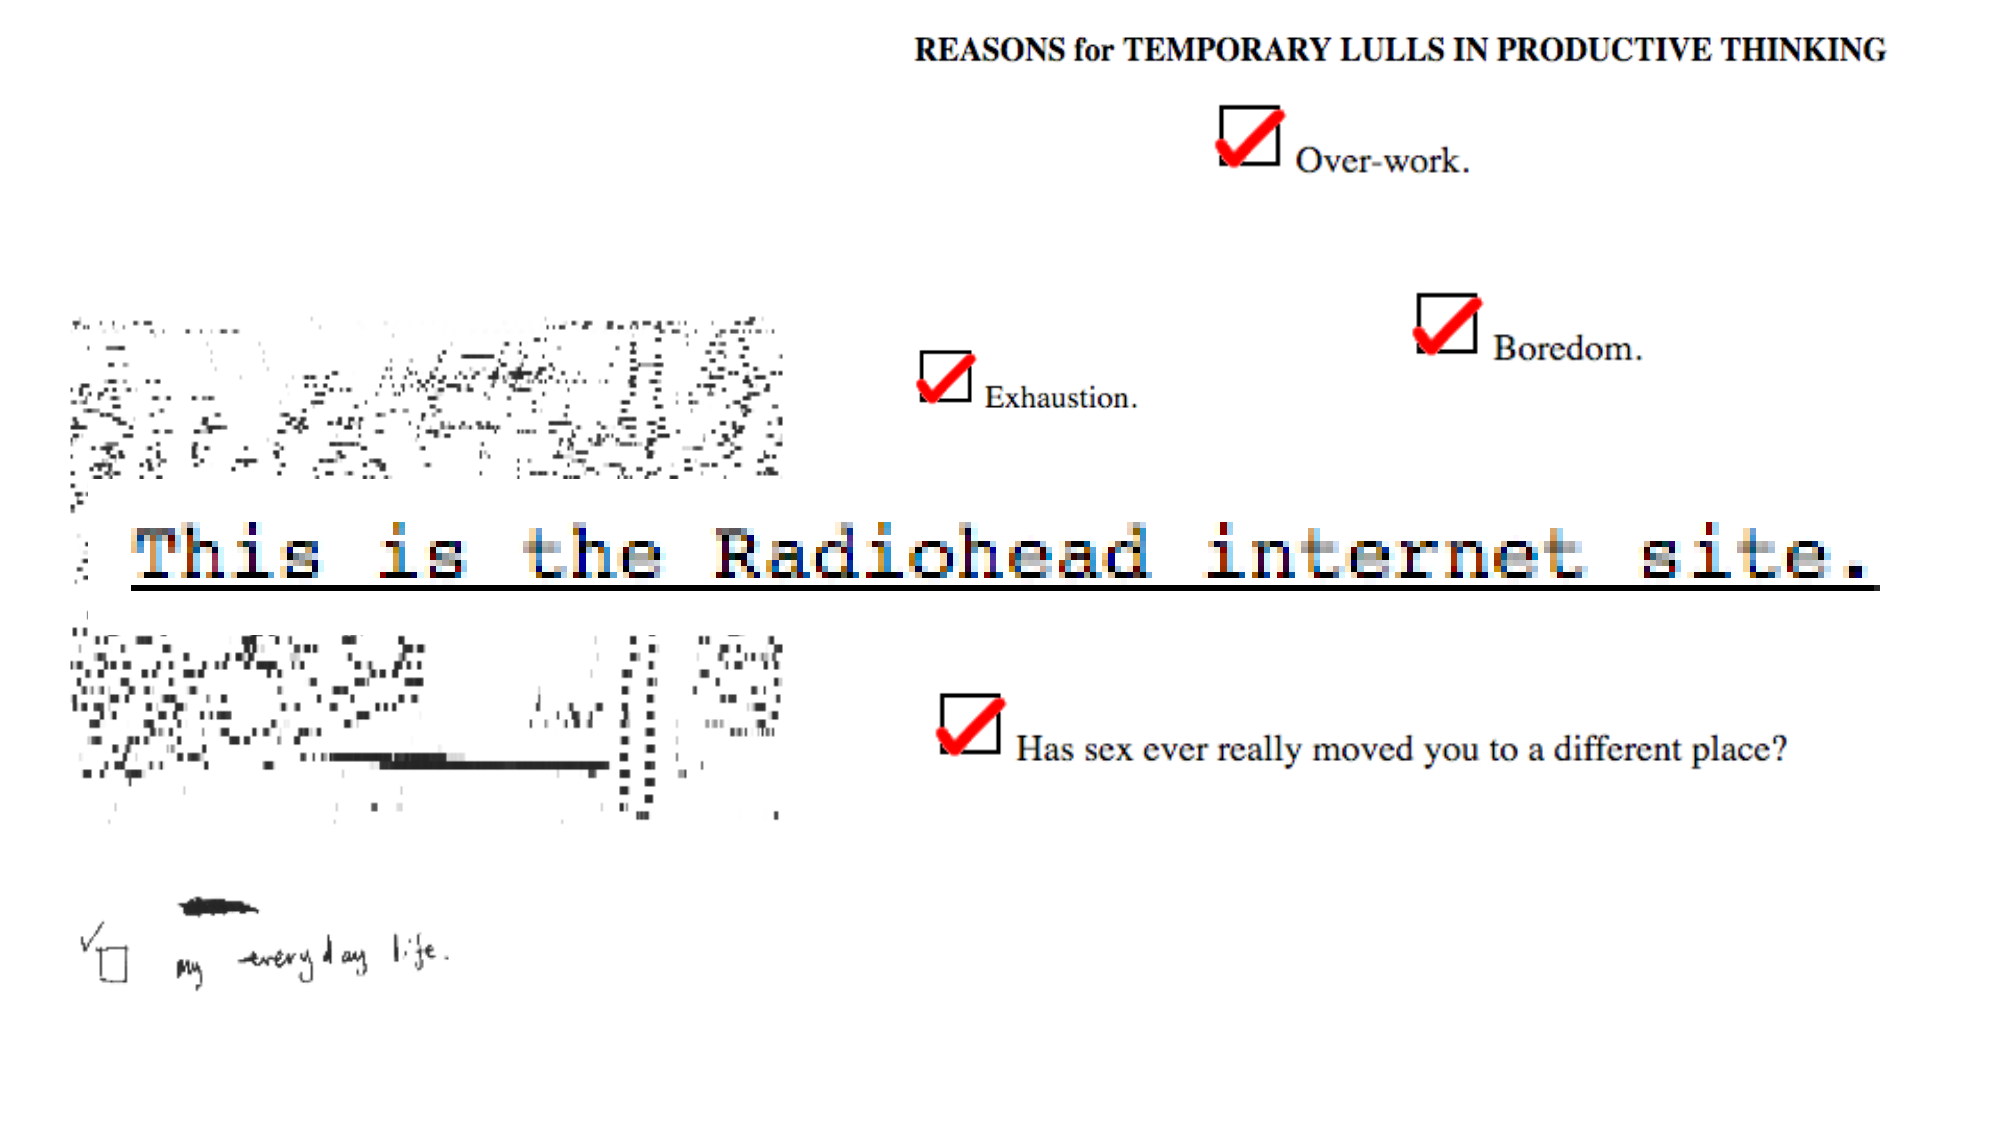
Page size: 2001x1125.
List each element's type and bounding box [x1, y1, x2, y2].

picture [906, 29, 1912, 424]
picture [924, 673, 1818, 827]
picture [67, 309, 1912, 1031]
